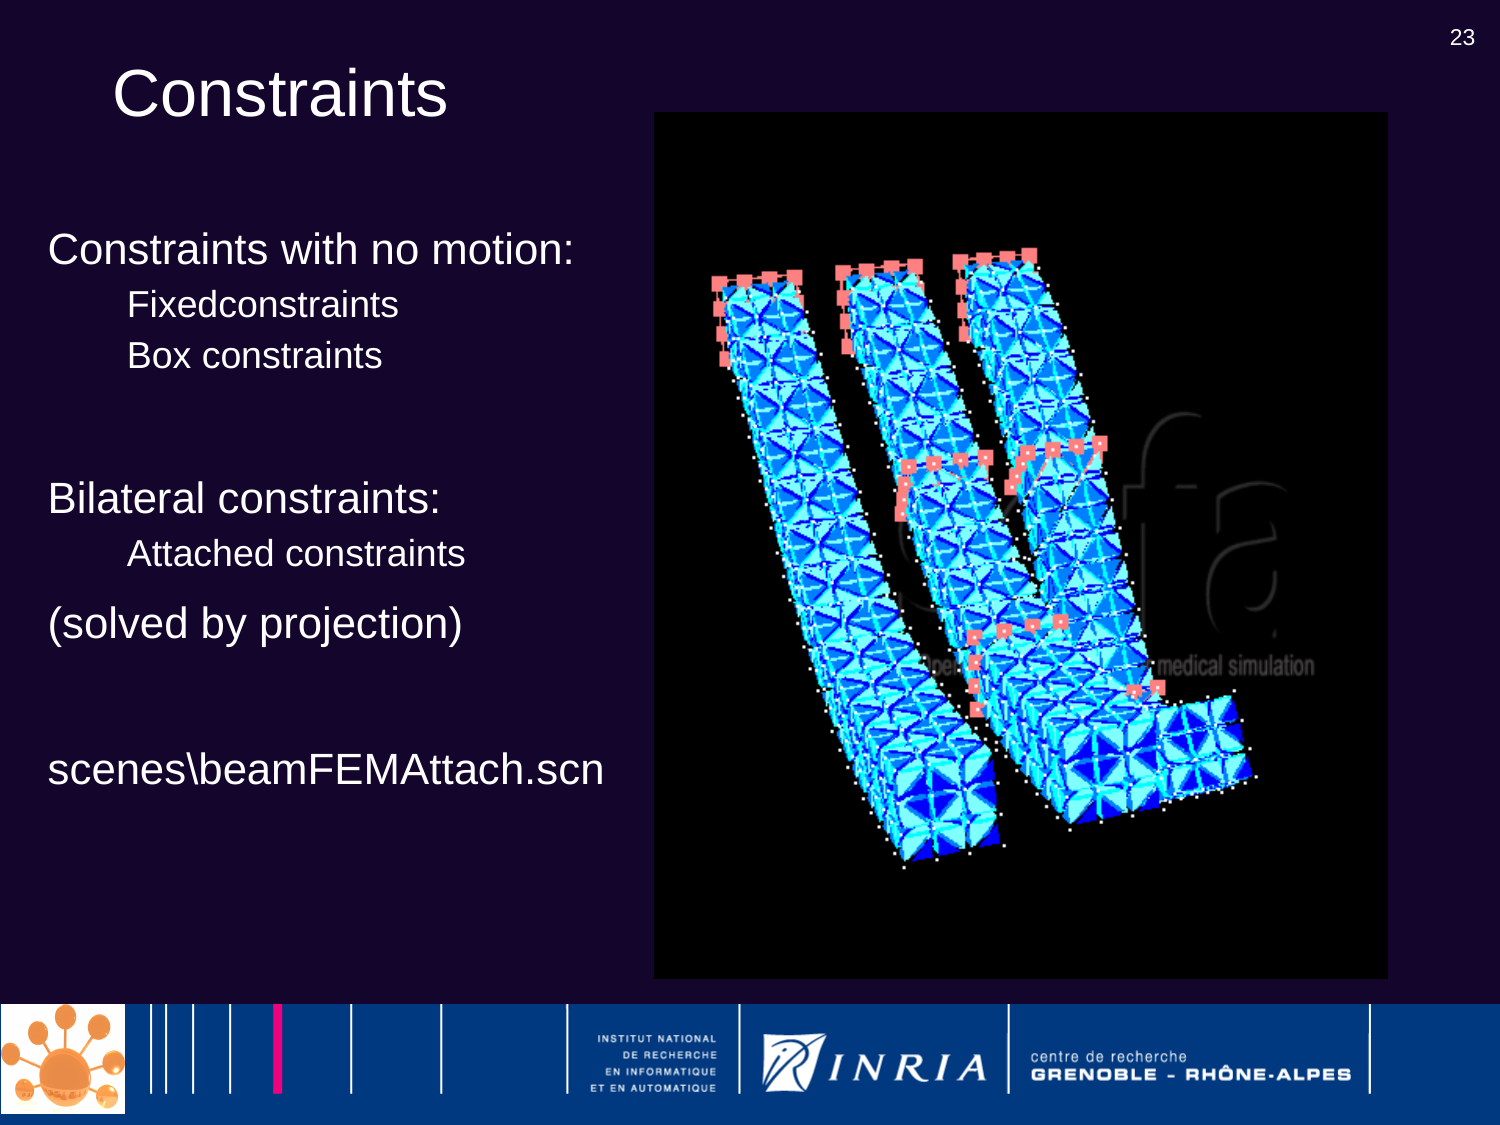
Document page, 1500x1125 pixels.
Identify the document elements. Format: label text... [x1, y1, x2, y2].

title Constraints [112, 0, 1474, 188]
picture [0, 1004, 1500, 1125]
picture [654, 112, 1388, 979]
list Constraints with no motion: Fixedconstraints Box constraints Bilateral constraints: Attached constraints (solved by projection) scenes\beamFEMAttach.scn [47, 224, 654, 952]
